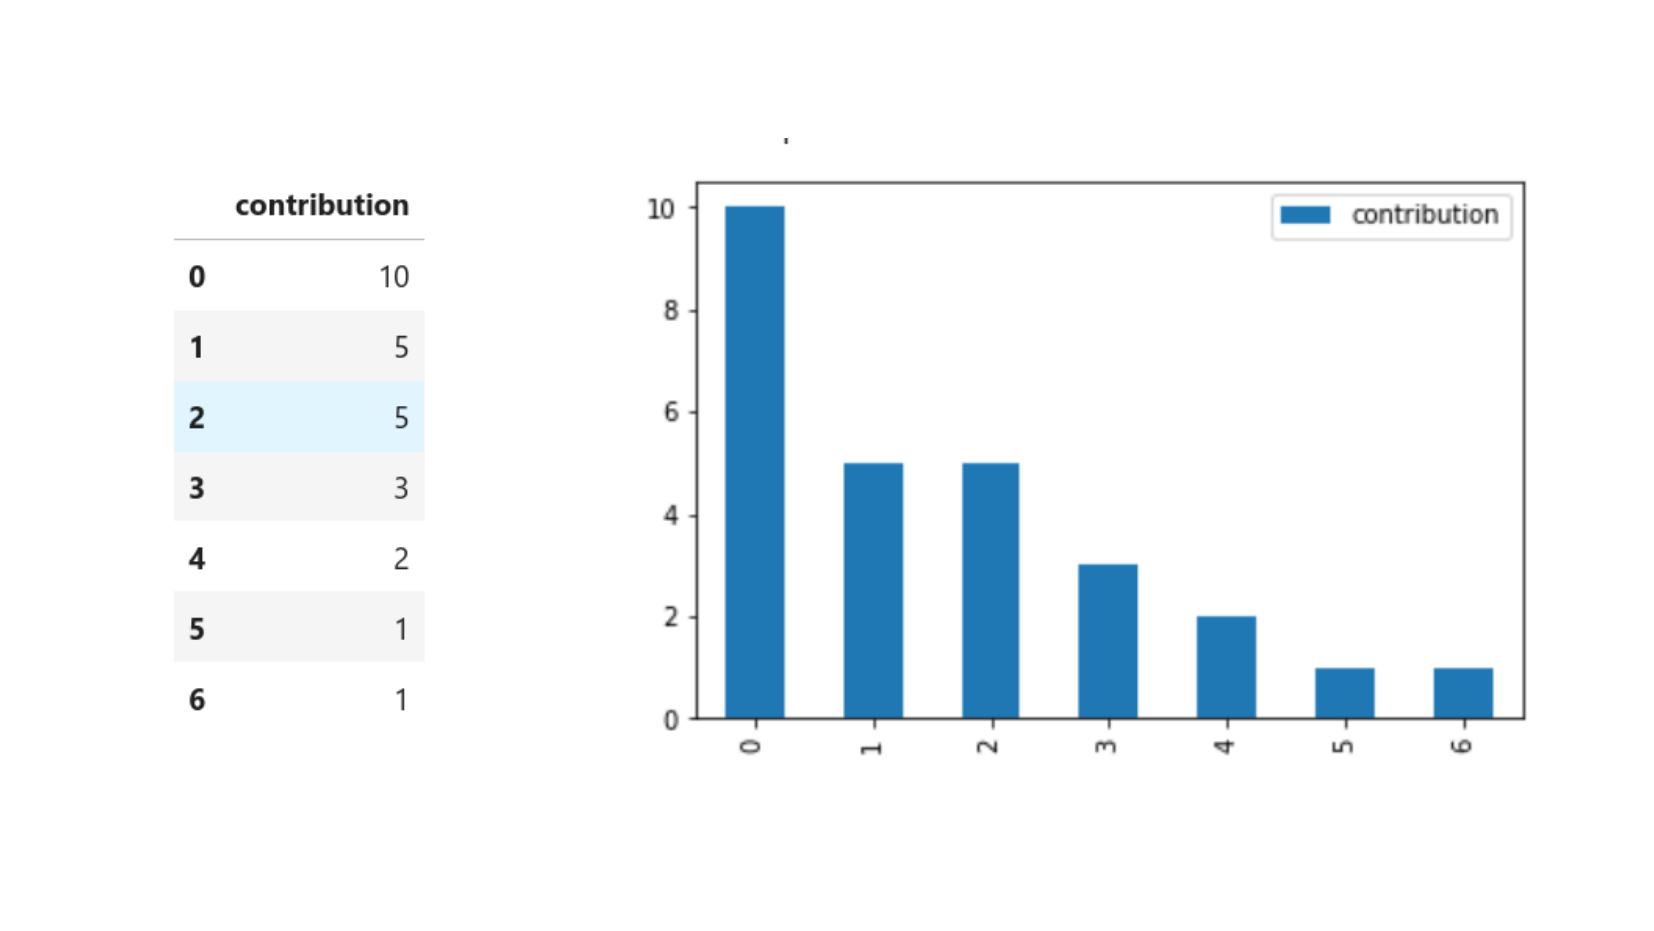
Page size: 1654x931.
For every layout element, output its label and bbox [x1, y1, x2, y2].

picture [165, 170, 442, 745]
picture [634, 138, 1552, 790]
